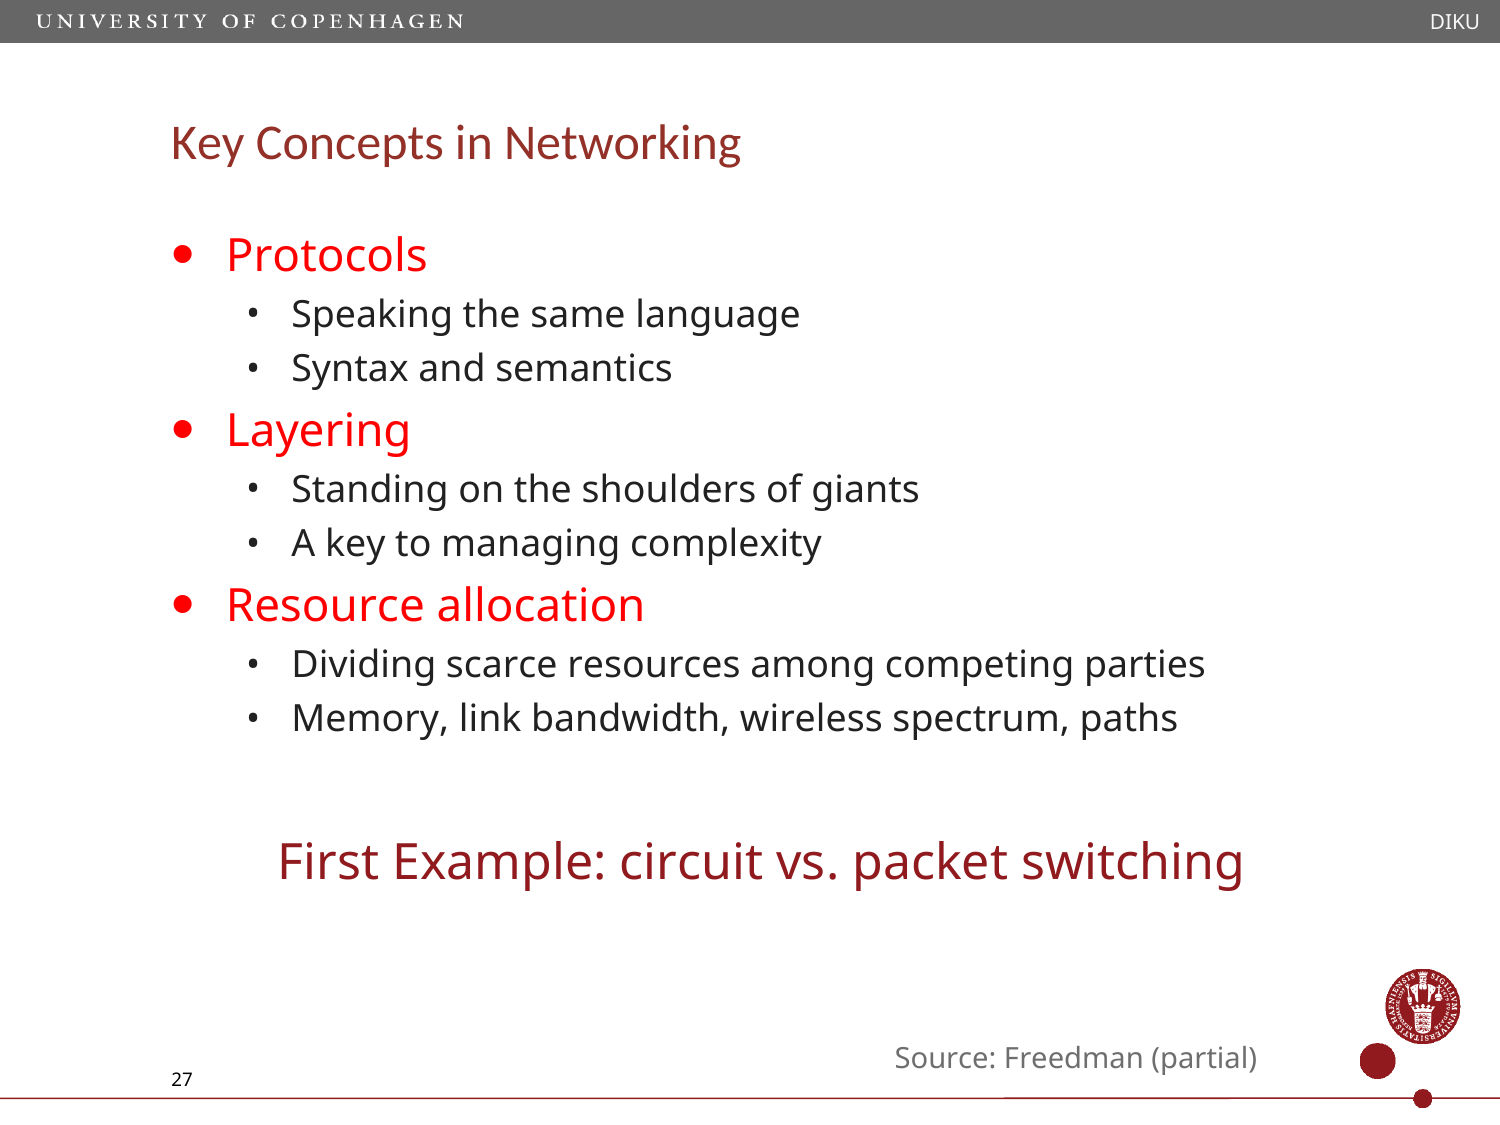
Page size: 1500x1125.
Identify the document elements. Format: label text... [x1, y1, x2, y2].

text_box DIKU [469, 0, 1495, 43]
text_box <number> [171, 1067, 522, 1092]
text_box Protocols Speaking the same language Syntax and semantics Layering Standing on the shoulders of giants A key to managing complexity Resource allocation Dividing scarce resources among competing parties Memory, link bandwidth, wireless spectrum, paths [171, 225, 1329, 822]
text_box Key Concepts in Networking [171, 75, 1329, 171]
text_box Source: Freedman (partial) [879, 1031, 1341, 1083]
picture [0, 910, 1500, 1122]
text_box First Example: circuit vs. packet switching [123, 822, 1400, 898]
